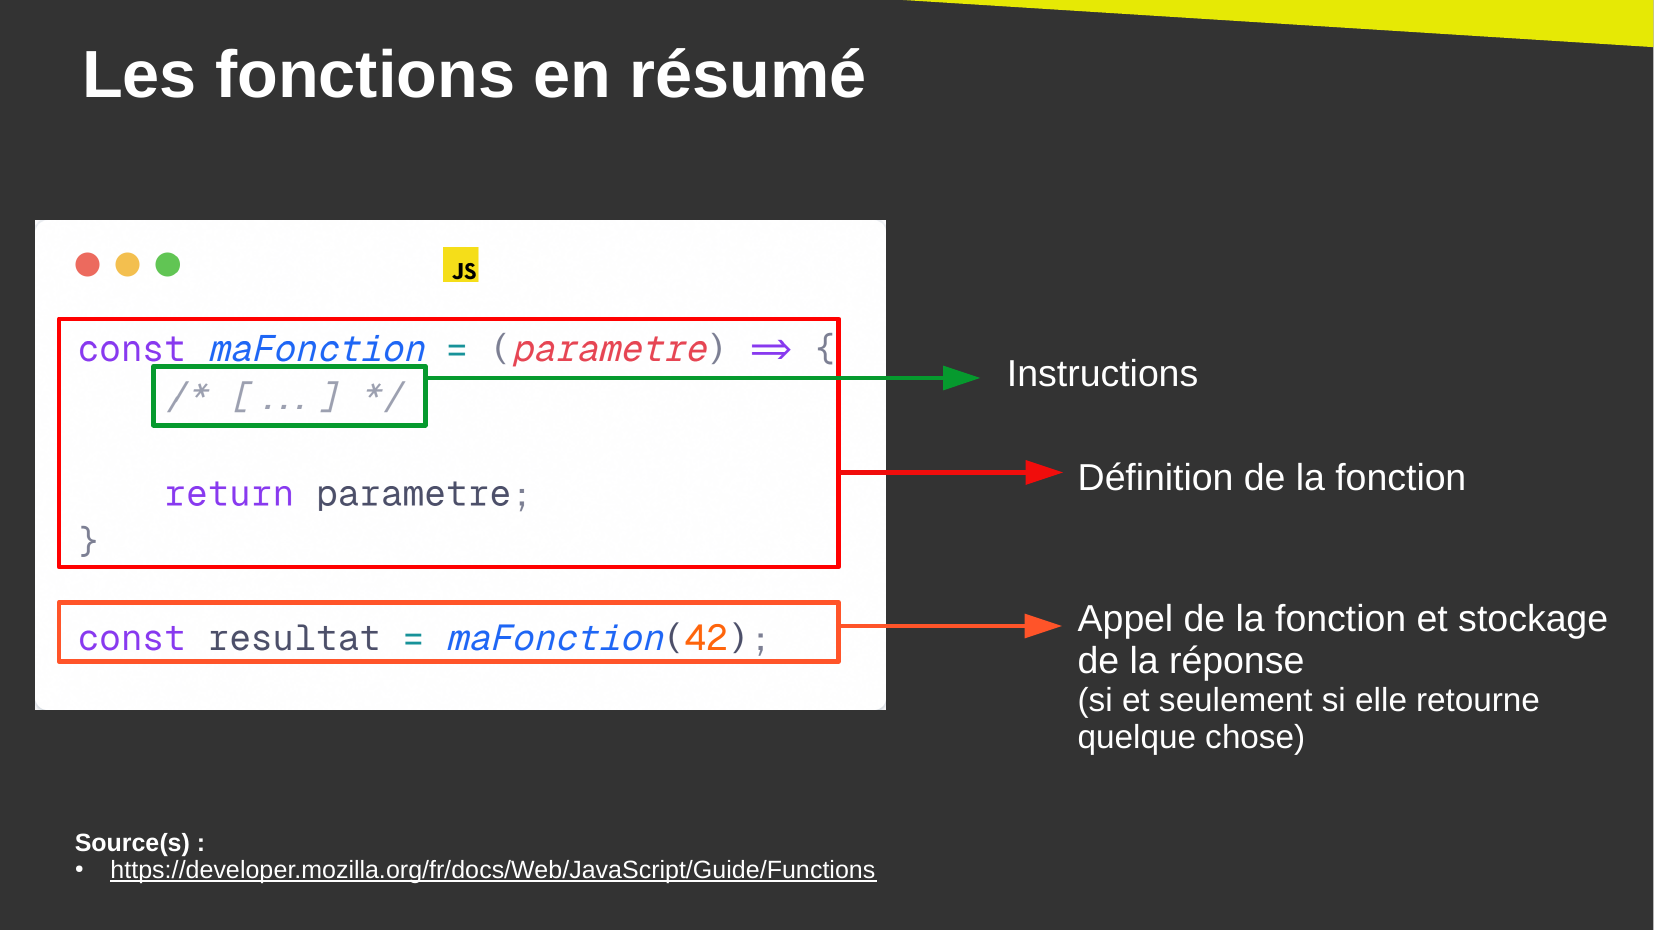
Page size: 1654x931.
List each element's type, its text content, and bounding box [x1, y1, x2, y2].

text_box [903, 0, 1654, 48]
picture [35, 220, 886, 710]
picture [841, 380, 886, 470]
text_box Définition de la fonction [1062, 448, 1489, 508]
picture [61, 605, 836, 659]
picture [61, 321, 836, 565]
text_box Source(s) : https://developer.mozilla.org/fr/docs/Web/JavaScript/Guide/Functions [60, 820, 1583, 892]
text_box Appel de la fonction et stockage de la réponse (si et seulement si elle retourne quelque chose) [1062, 590, 1630, 764]
picture [156, 369, 423, 423]
title Les fonctions en résumé [82, 37, 1571, 114]
text_box Instructions [992, 344, 1312, 414]
